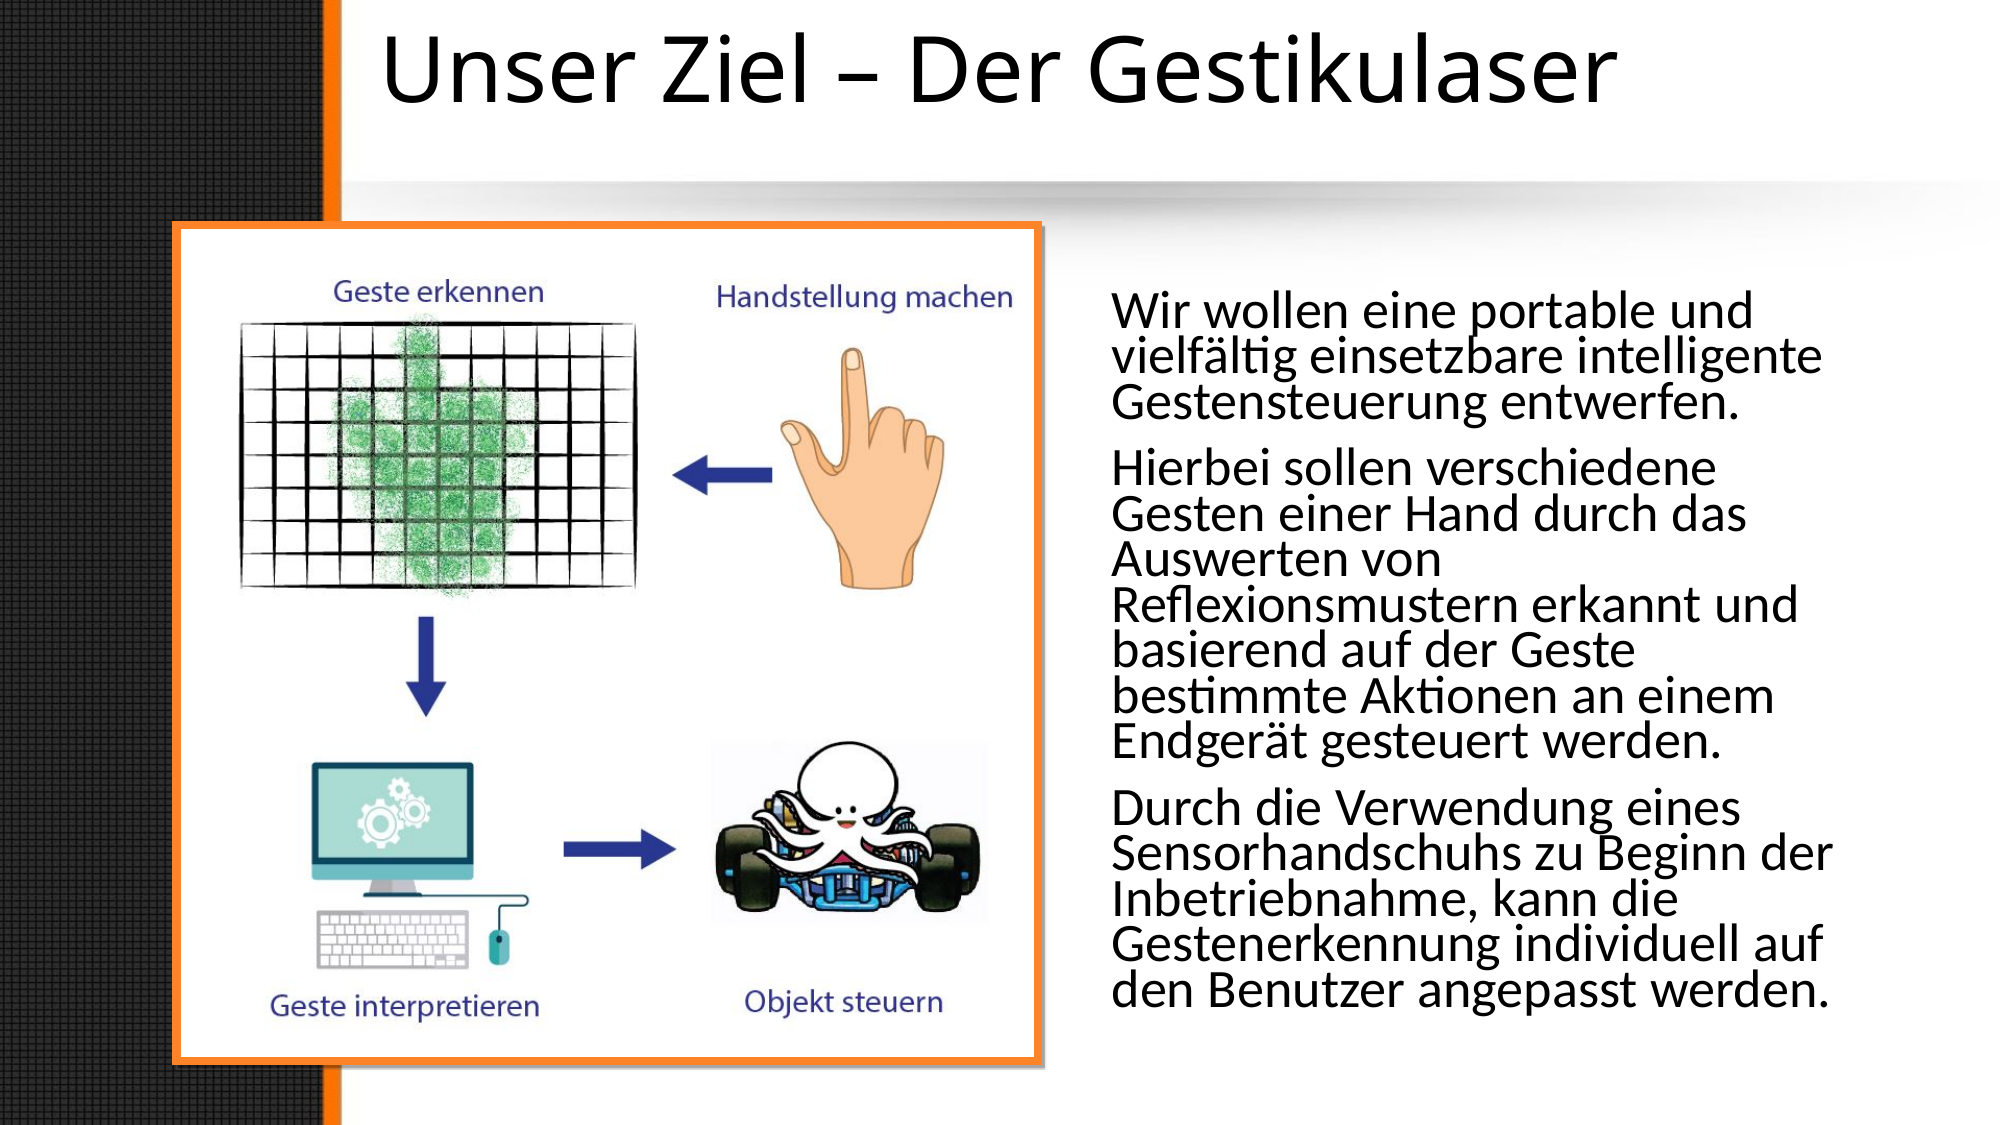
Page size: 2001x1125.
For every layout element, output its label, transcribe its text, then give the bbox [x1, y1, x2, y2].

list Wir wollen eine portable und vielfältig einsetzbare intelligente Gestensteuerung entwerfen. Hierbei sollen verschiedene Gesten einer Hand durch das Auswerten von Reflexionsmustern erkannt und basierend auf der Geste bestimmte Aktionen an einem Endgerät gesteuert werden. Durch die Verwendung eines Sensorhandschuhs zu Beginn der Inbetriebnahme, kann die Gestenerkennung individuell auf den Benutzer angepasst werden. [1096, 198, 1863, 1057]
title Unser Ziel – Der Gestikulaser [364, 0, 2000, 182]
picture [180, 229, 1034, 1057]
